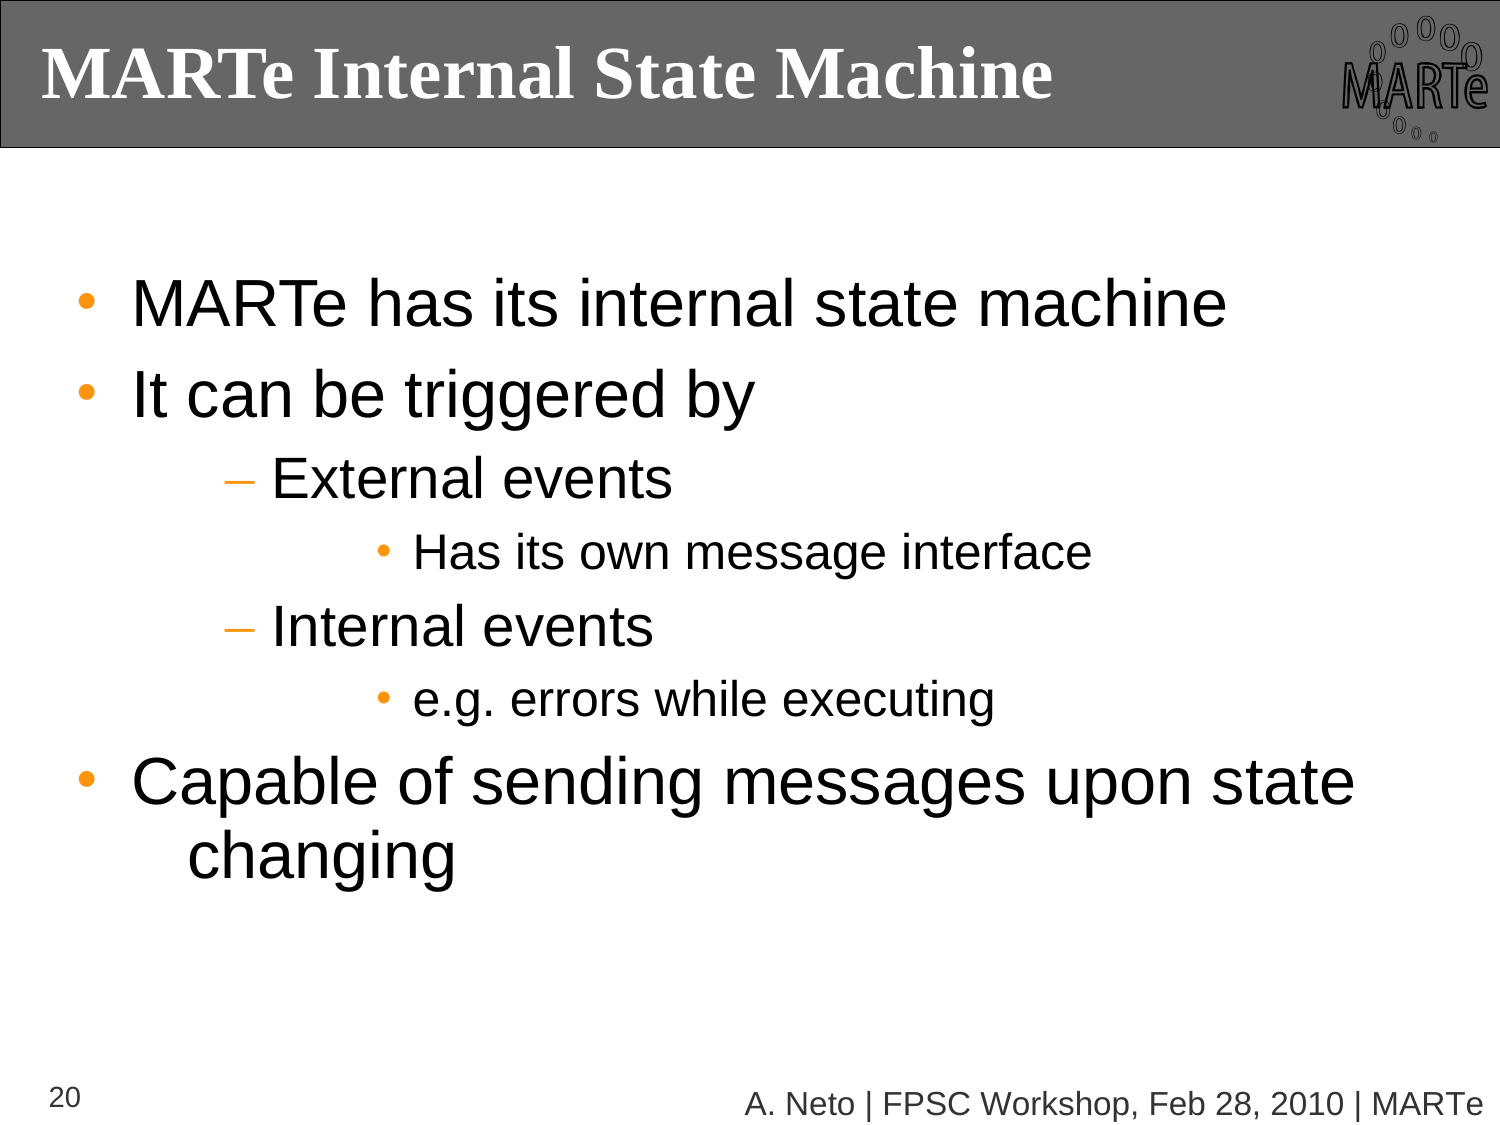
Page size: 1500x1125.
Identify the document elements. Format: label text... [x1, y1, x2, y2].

picture [1340, 0, 1489, 148]
list MARTe has its internal state machine It can be triggered by External events Has its own message interface Internal events e.g. errors while executing Capable of sending messages upon state changing [75, 262, 1425, 1010]
title MARTe Internal State Machine [41, 0, 1128, 148]
